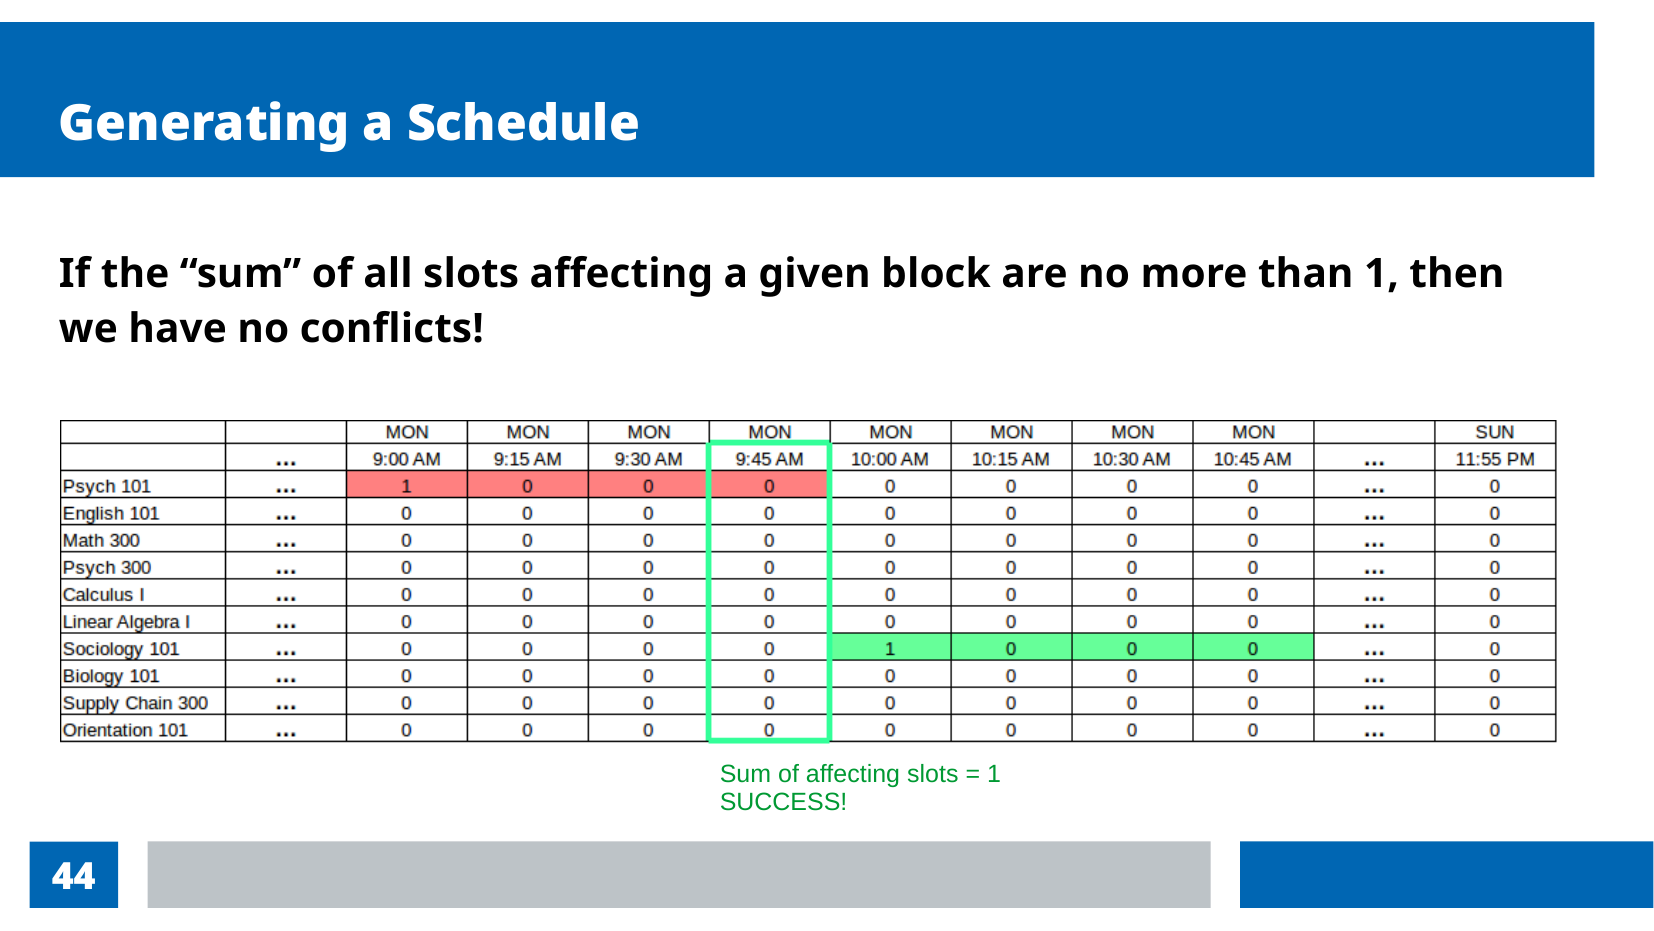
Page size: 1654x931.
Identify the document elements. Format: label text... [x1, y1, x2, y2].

picture [60, 420, 1561, 758]
list If the “sum” of all slots affecting a given block are no more than 1, then we have no conflicts! [59, 243, 1565, 421]
text_box Sum of affecting slots = 1 SUCCESS! [705, 752, 1126, 827]
title Generating a Schedule [59, 44, 1595, 156]
